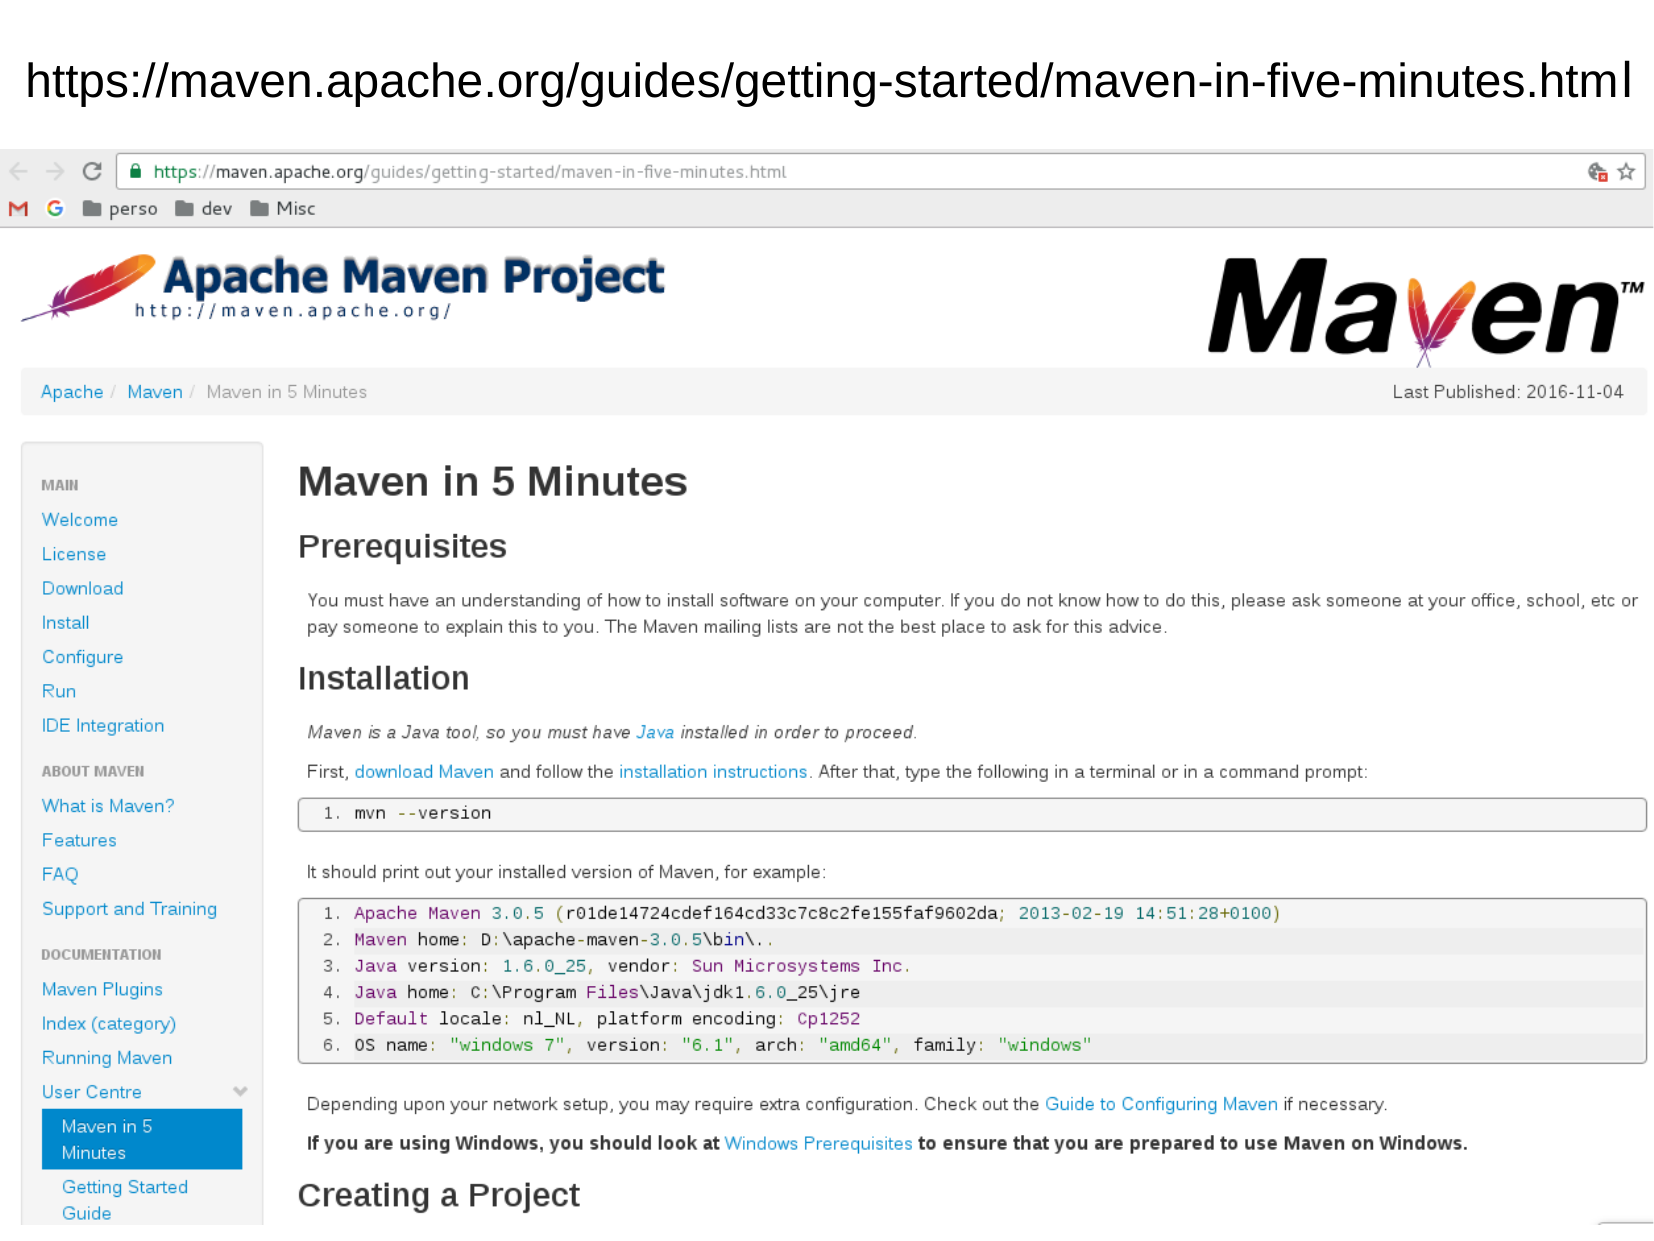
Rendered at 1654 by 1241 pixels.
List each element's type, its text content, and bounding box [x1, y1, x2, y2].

picture [0, 149, 1654, 1226]
text_box https://maven.apache.org/guides/getting-started/maven-in-five-minutes.html [10, 45, 1648, 116]
